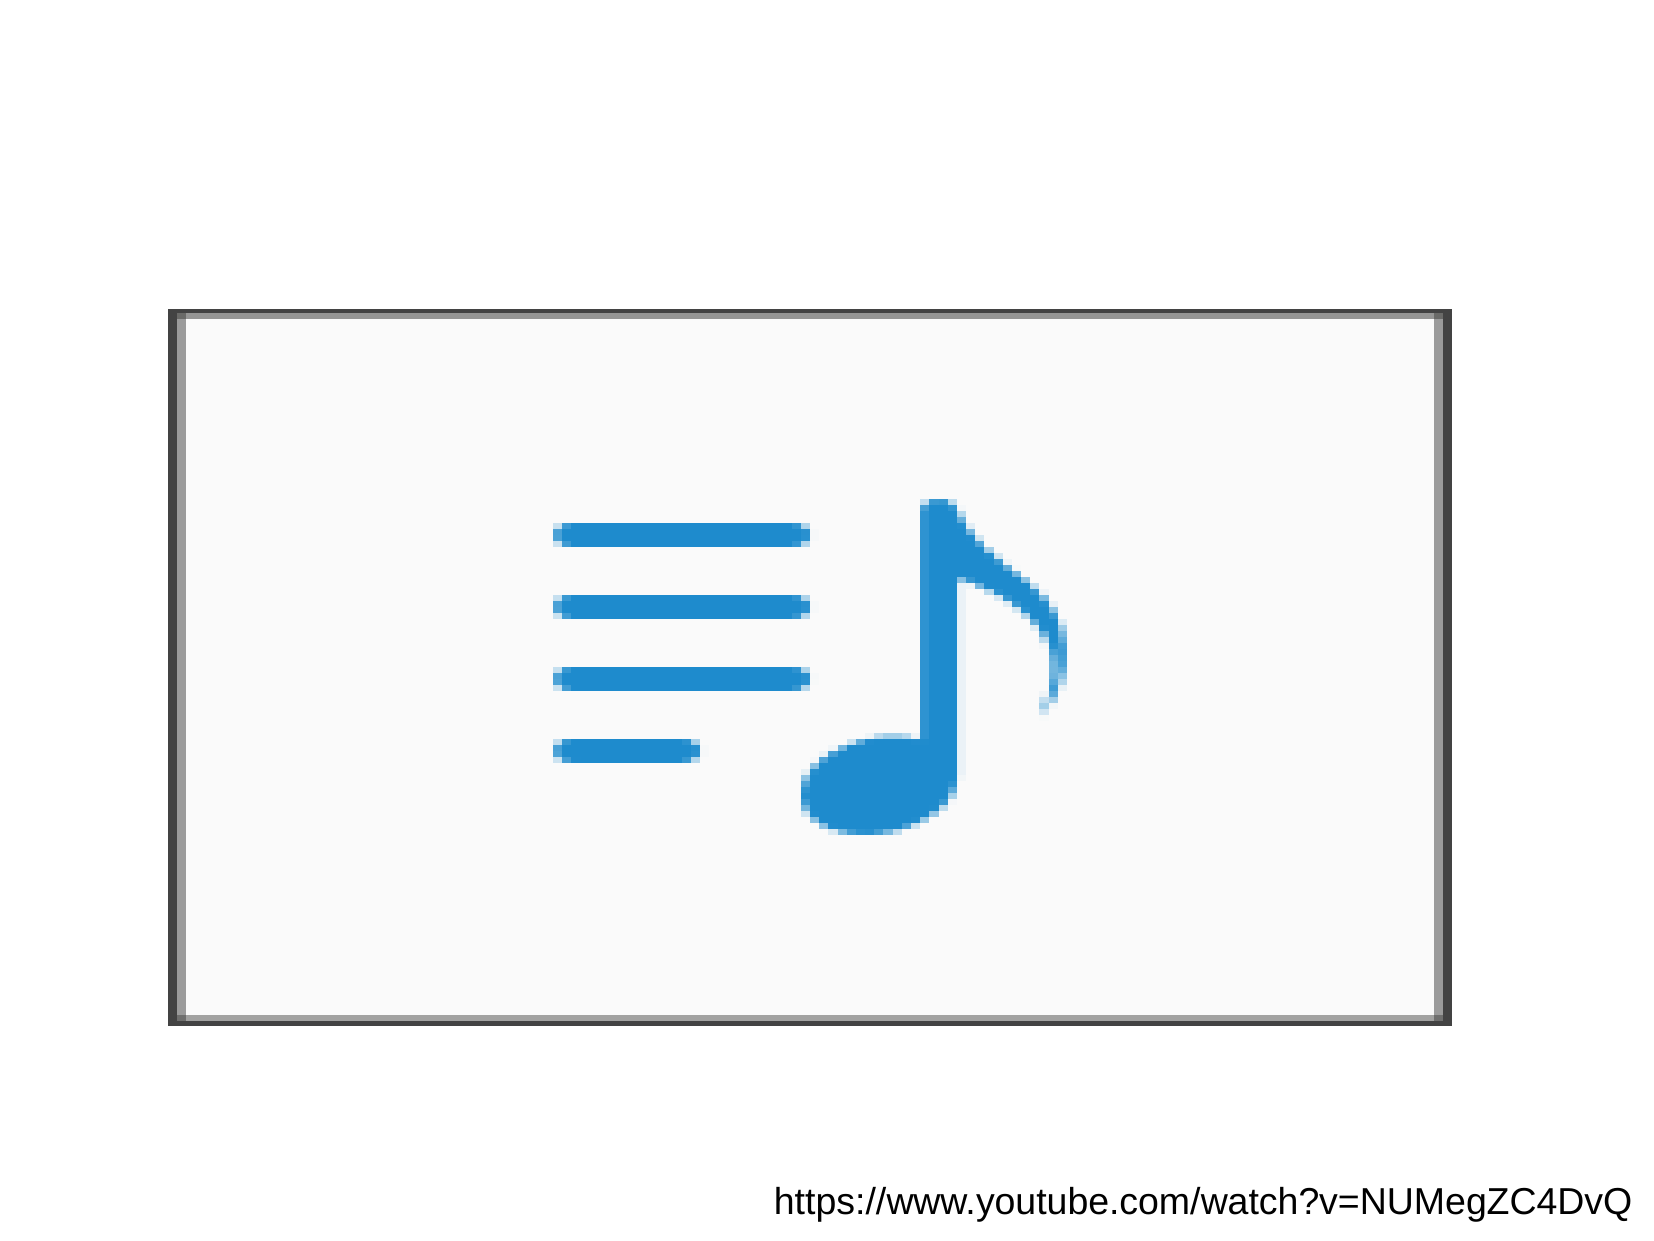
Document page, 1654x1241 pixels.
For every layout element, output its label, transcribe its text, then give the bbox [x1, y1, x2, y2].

text_box [167, 307, 1454, 1028]
text_box https://www.youtube.com/watch?v=NUMegZC4DvQ [759, 1172, 1648, 1230]
